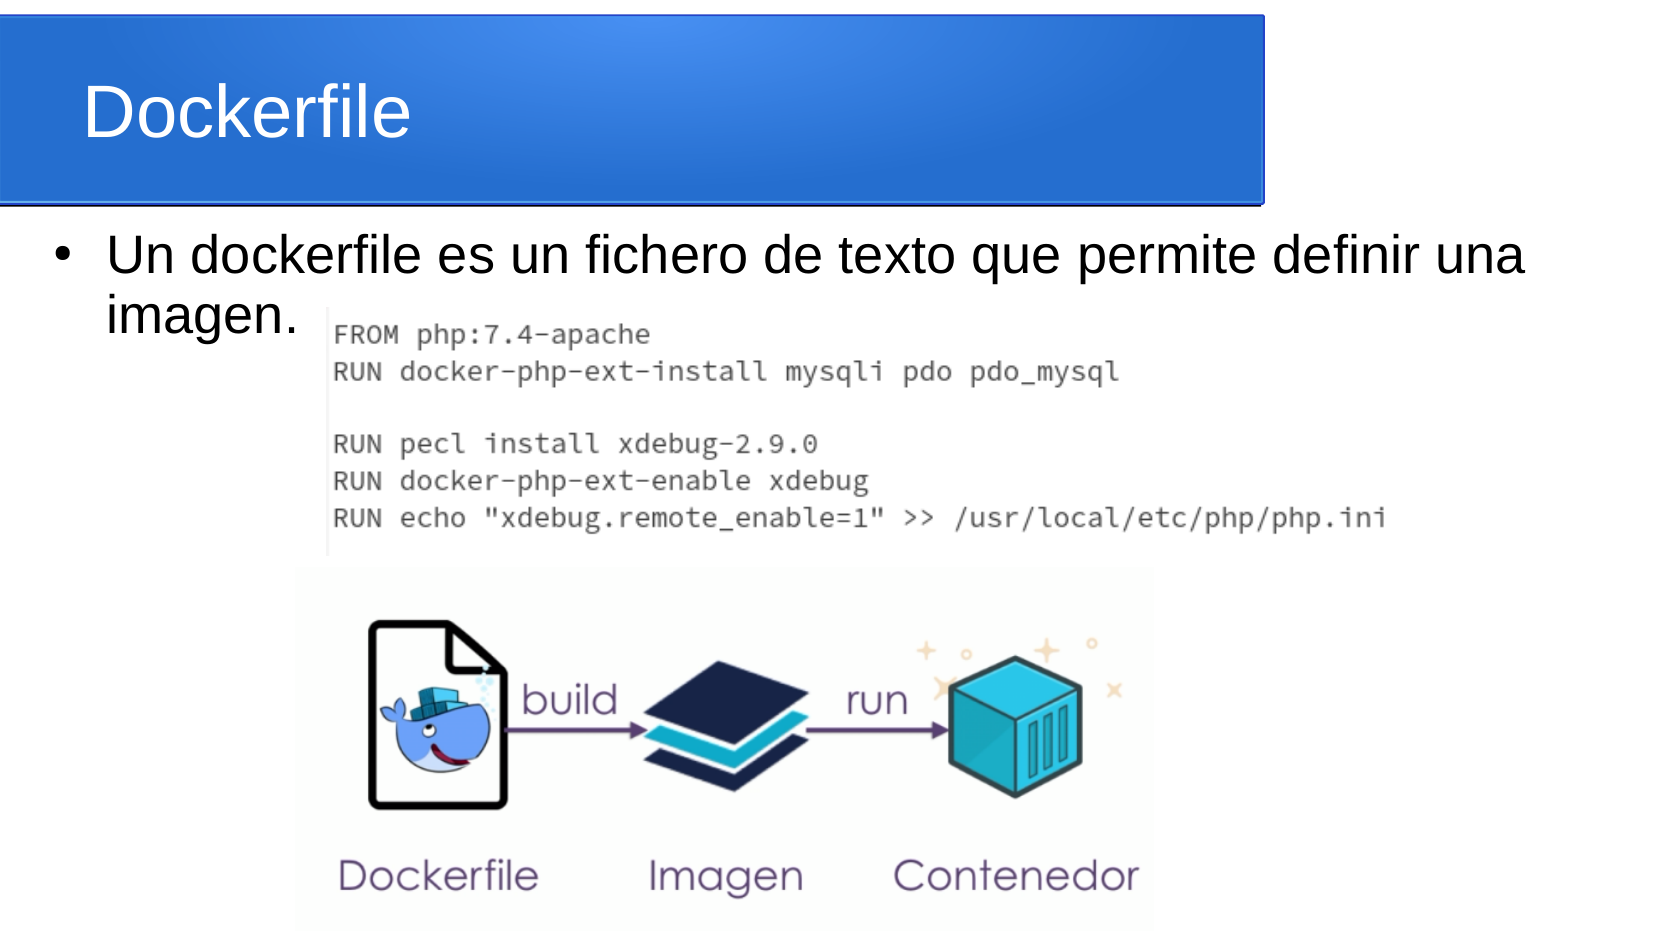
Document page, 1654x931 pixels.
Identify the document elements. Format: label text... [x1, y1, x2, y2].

picture [326, 307, 1394, 556]
picture [295, 567, 1155, 931]
title Dockerfile [82, 35, 1235, 189]
list Un dockerfile es un fichero de texto que permite definir una imagen. [35, 224, 1571, 764]
